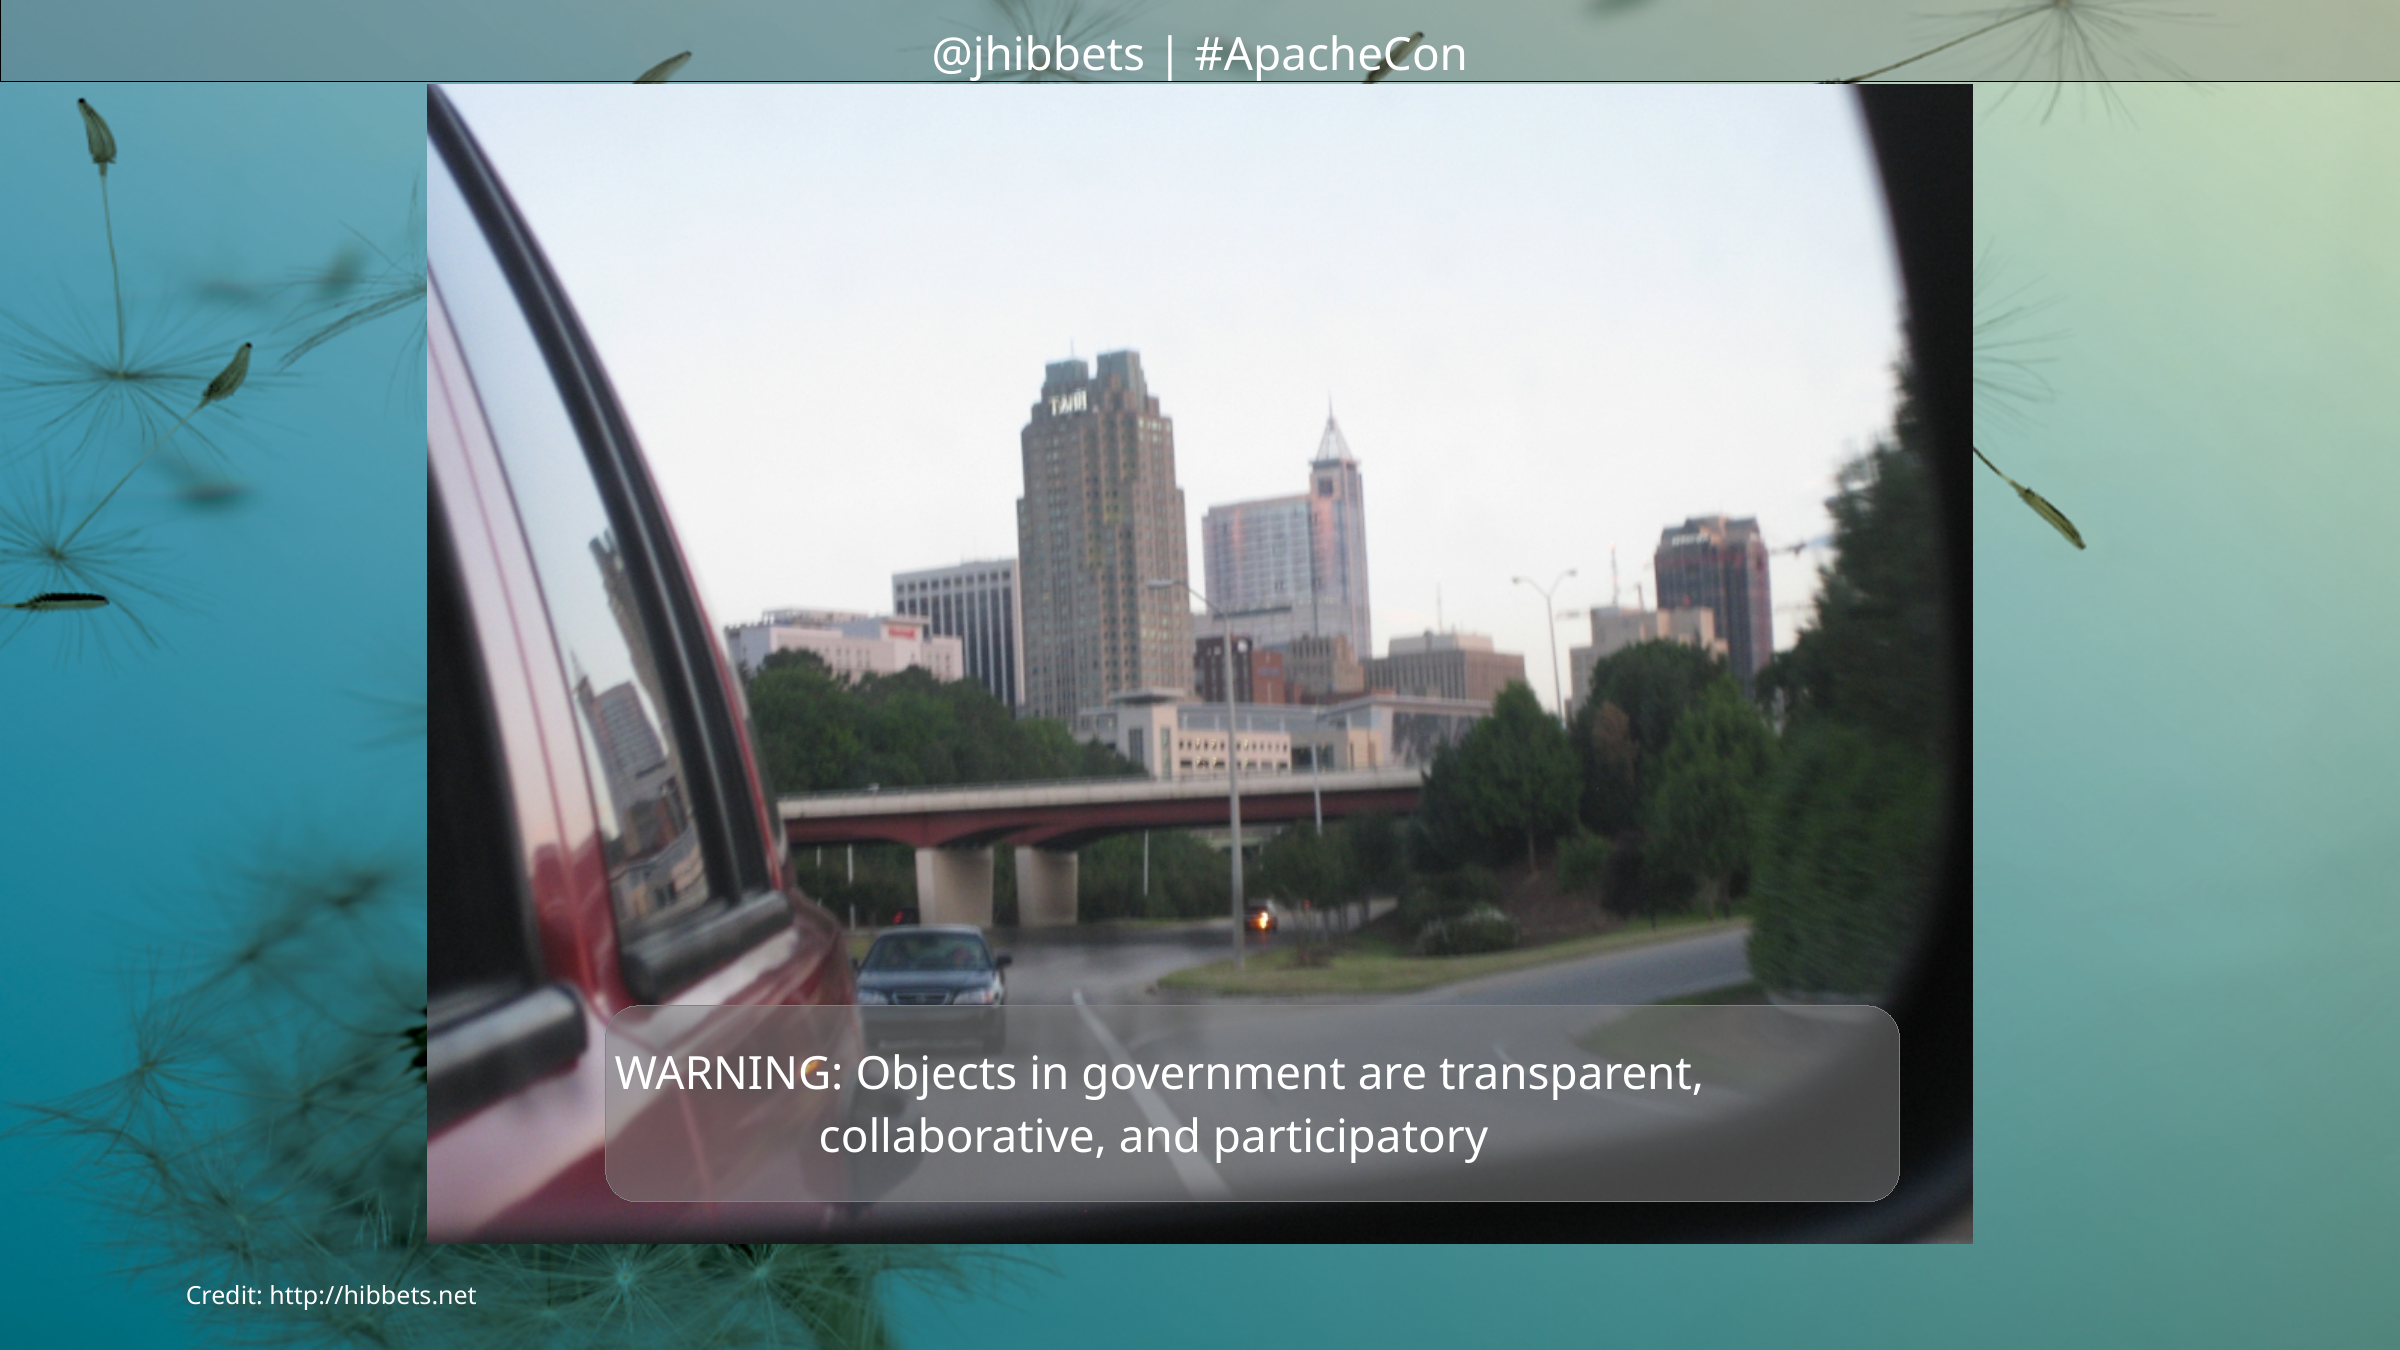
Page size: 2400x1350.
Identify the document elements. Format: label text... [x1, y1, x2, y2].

picture [0, 82, 2400, 1350]
text_box [605, 1005, 1900, 1033]
text_box Credit: http://hibbets.net [171, 1270, 645, 1317]
text_box WARNING: Objects in government are transparent, collaborative, and participatory [599, 1033, 1906, 1186]
text_box [610, 1186, 1895, 1202]
